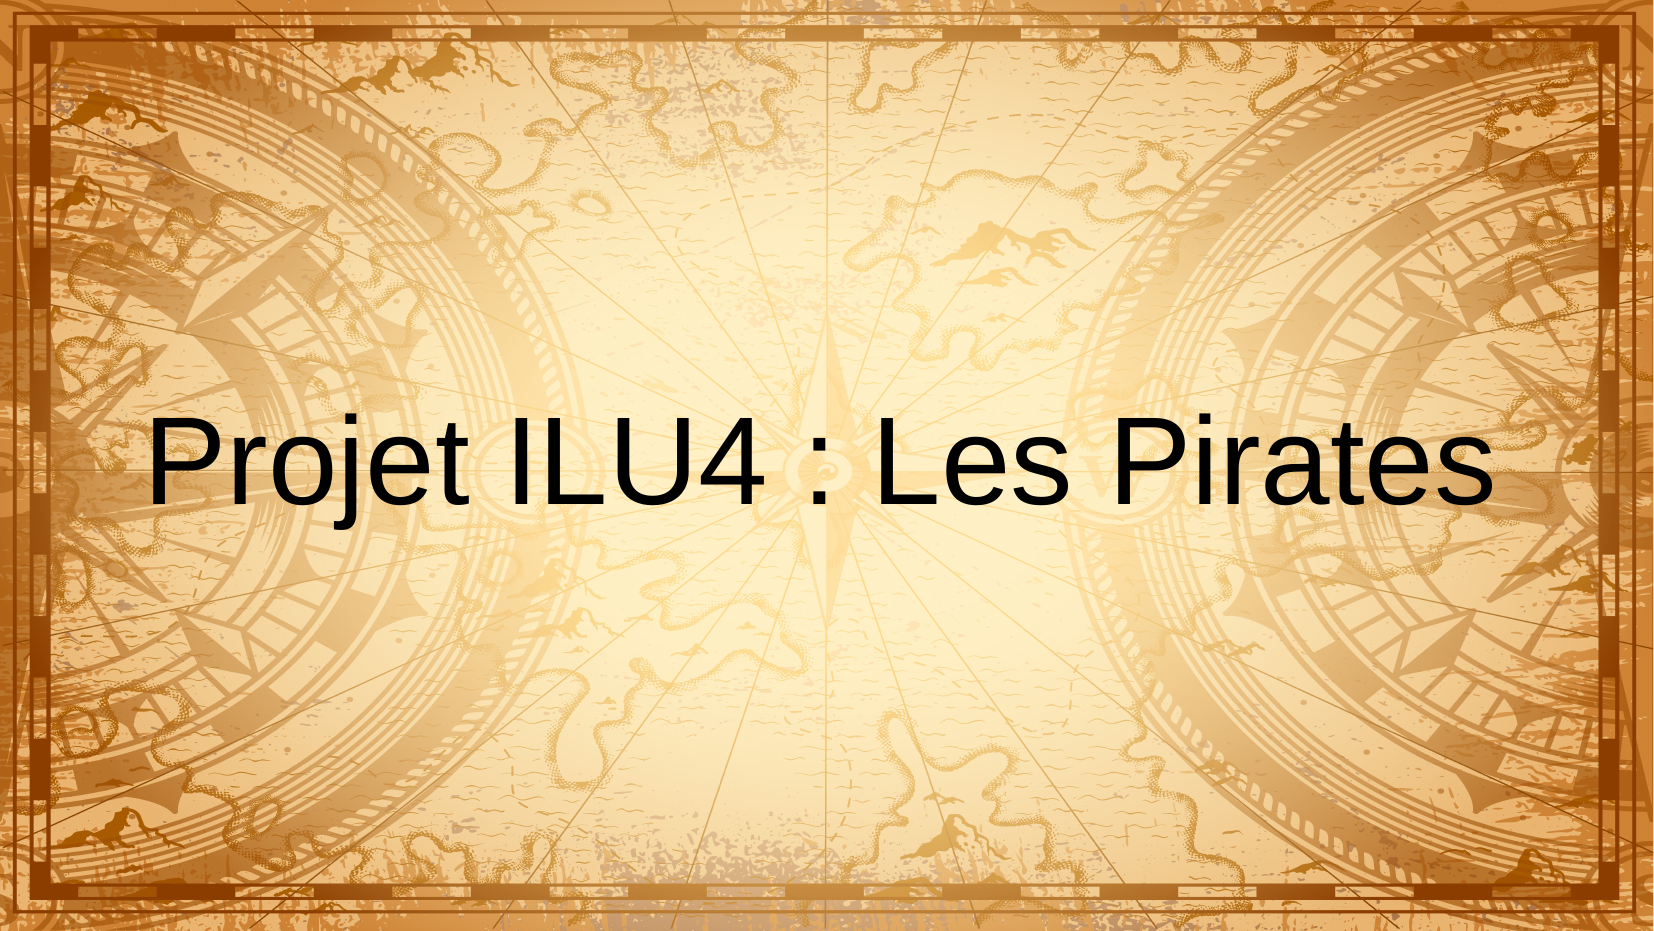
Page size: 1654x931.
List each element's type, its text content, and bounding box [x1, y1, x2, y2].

picture [0, 0, 1654, 931]
title Projet ILU4 : Les Pirates [76, 383, 1565, 540]
